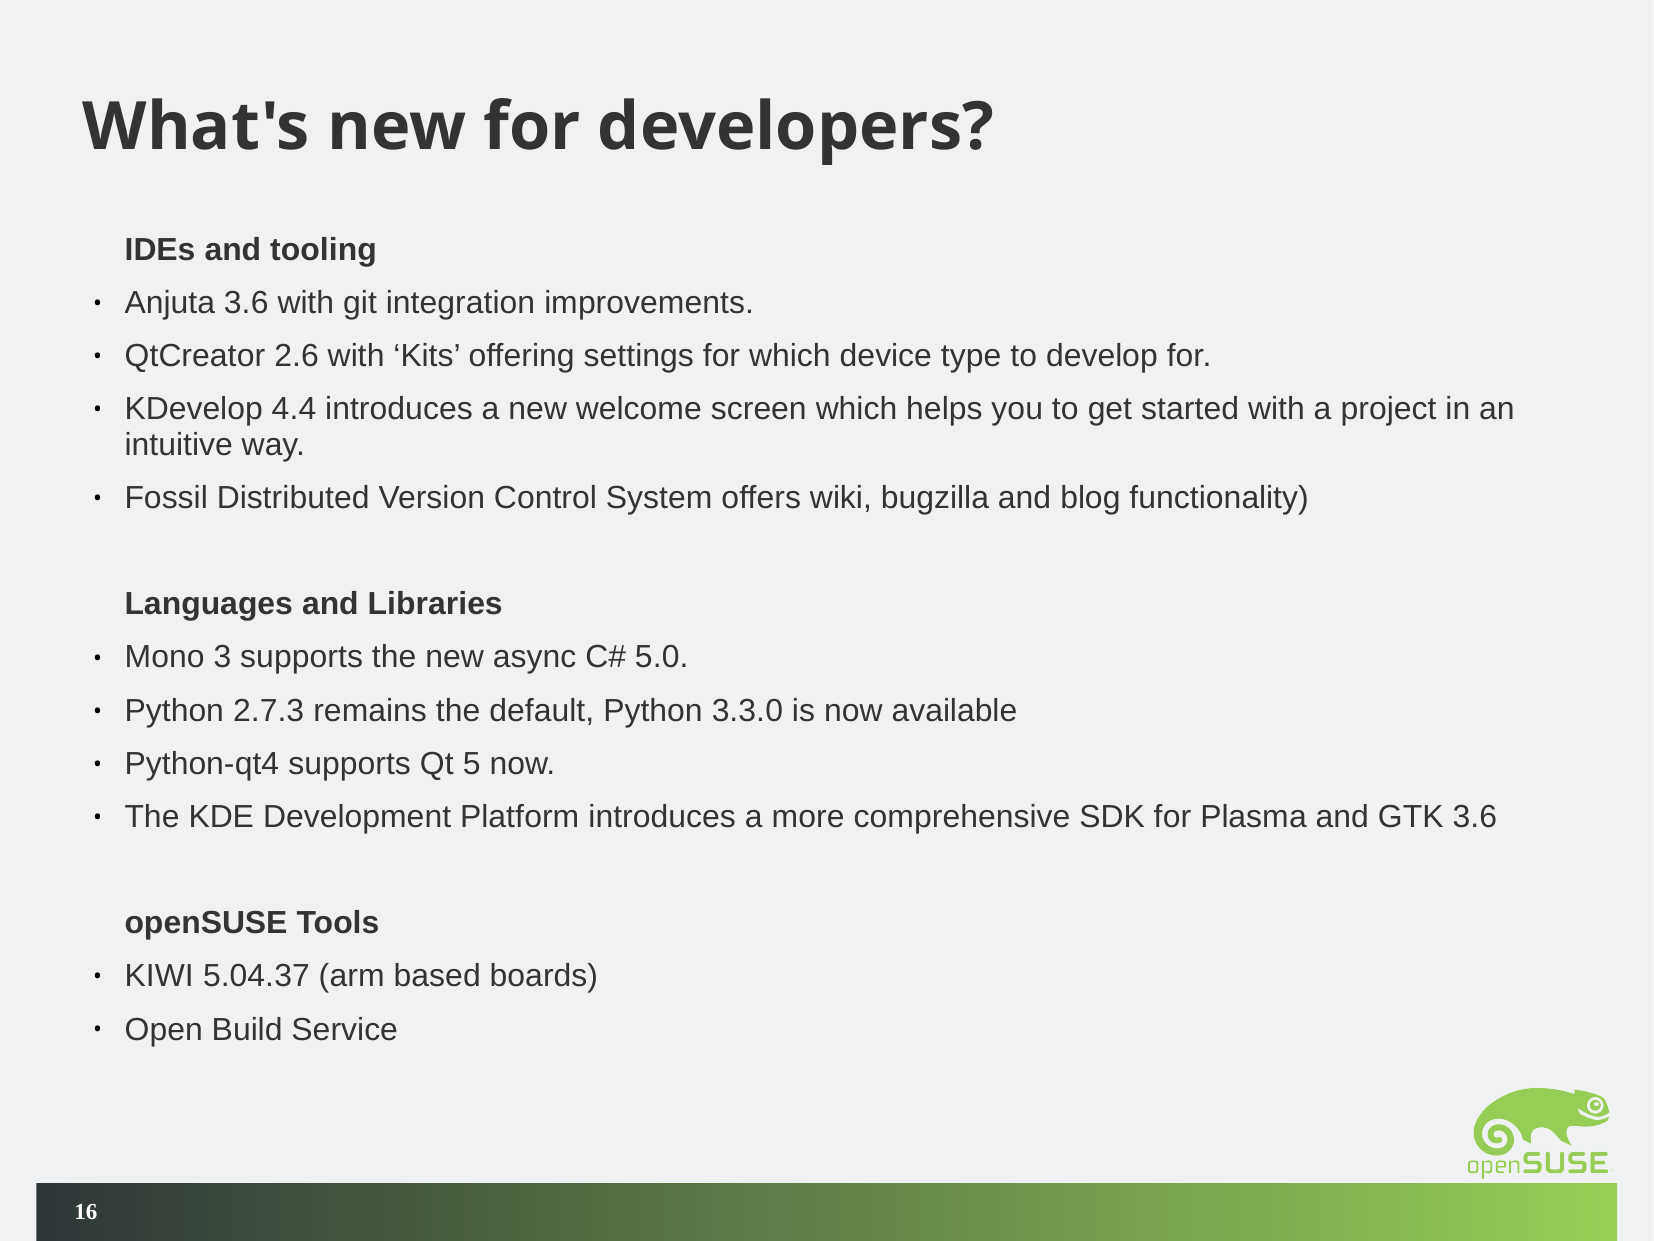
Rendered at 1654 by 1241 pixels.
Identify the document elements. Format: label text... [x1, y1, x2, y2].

list IDEs and tooling Anjuta 3.6 with git integration improvements. QtCreator 2.6 with ‘Kits’ offering settings for which device type to develop for. KDevelop 4.4 introduces a new welcome screen which helps you to get started with a project in an intuitive way. Fossil Distributed Version Control System offers wiki, bugzilla and blog functionality) Languages and Libraries Mono 3 supports the new async C# 5.0. Python 2.7.3 remains the default, Python 3.3.0 is now available Python-qt4 supports Qt 5 now. The KDE Development Platform introduces a more comprehensive SDK for Plasma and GTK 3.6 openSUSE Tools KIWI 5.04.37 (arm based boards) Open Build Service [82, 231, 1571, 1050]
title What's new for developers? [82, 49, 1571, 198]
picture [0, 0, 1654, 1241]
